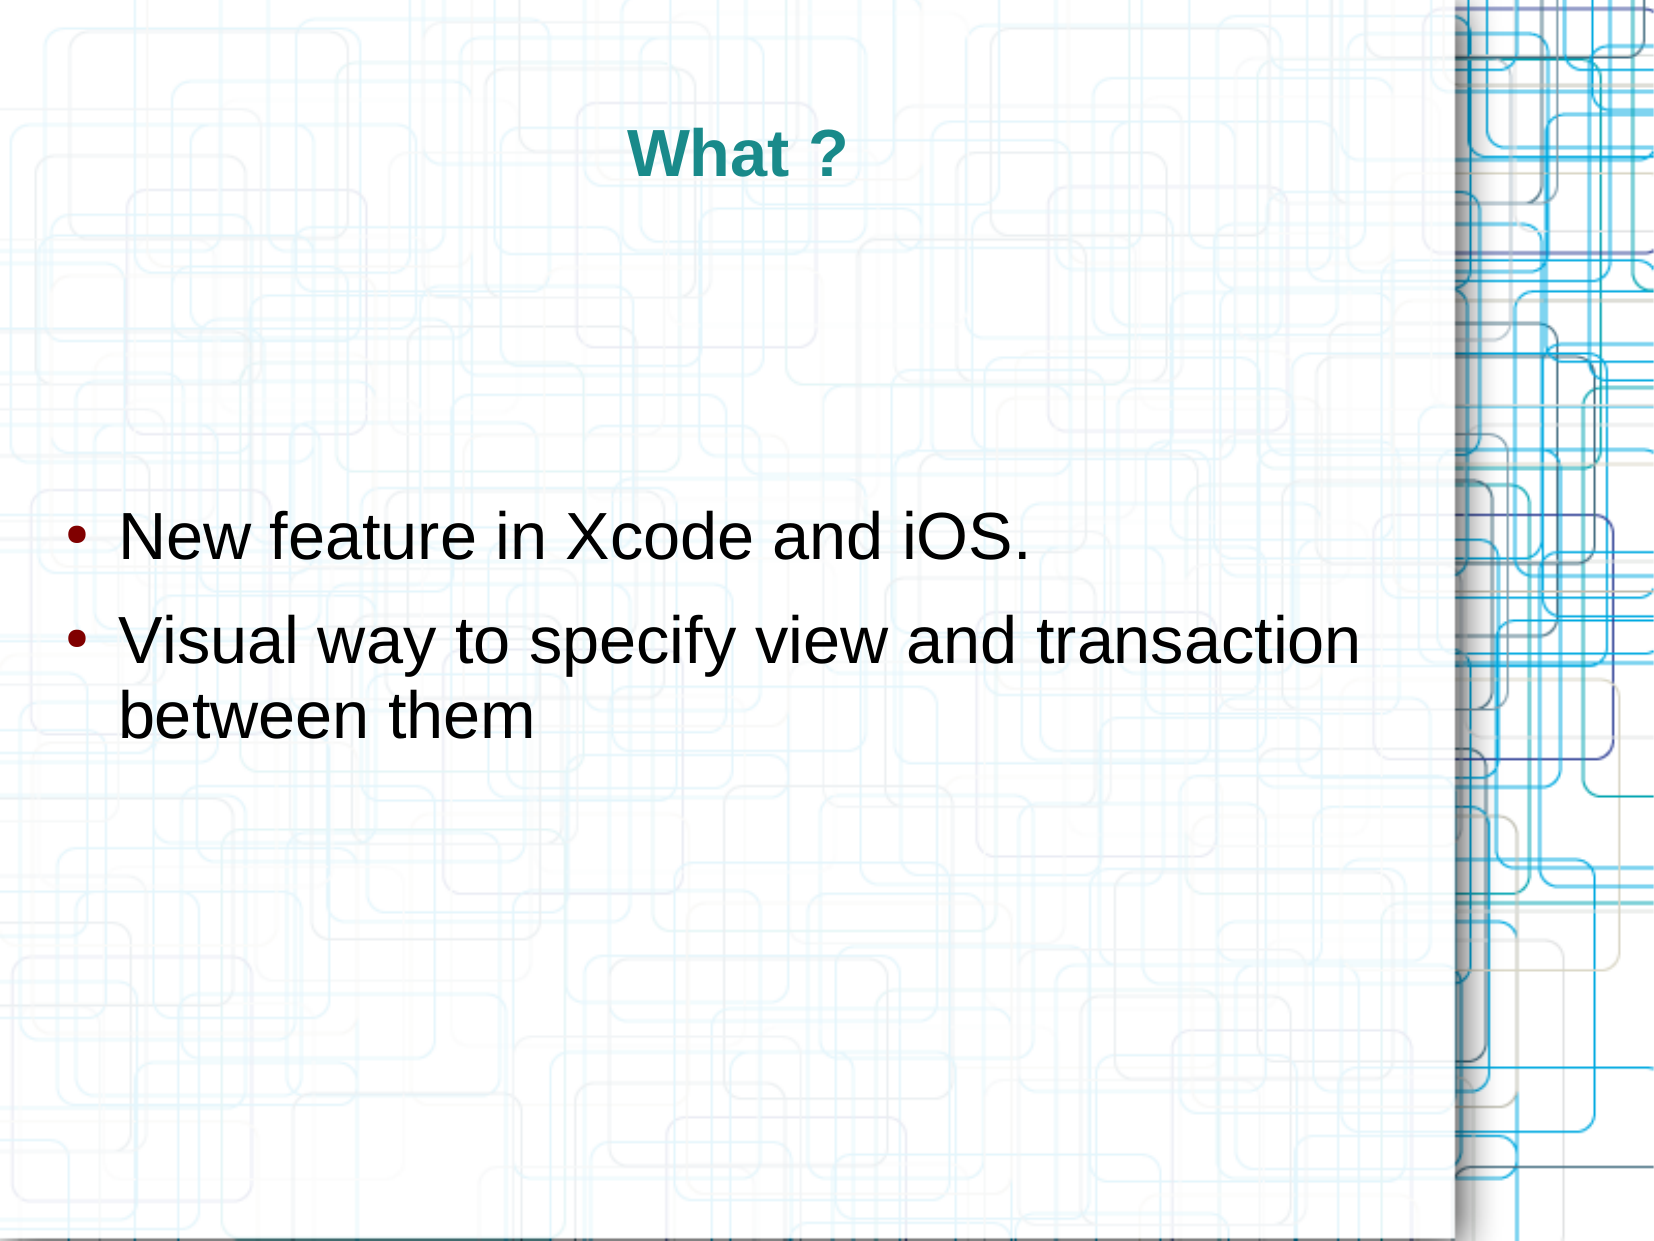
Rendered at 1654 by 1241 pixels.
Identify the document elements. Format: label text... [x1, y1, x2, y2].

title What ? [59, 49, 1418, 257]
picture [0, 0, 1654, 1241]
list New feature in Xcode and iOS. Visual way to specify view and transaction between them [47, 290, 1382, 1109]
